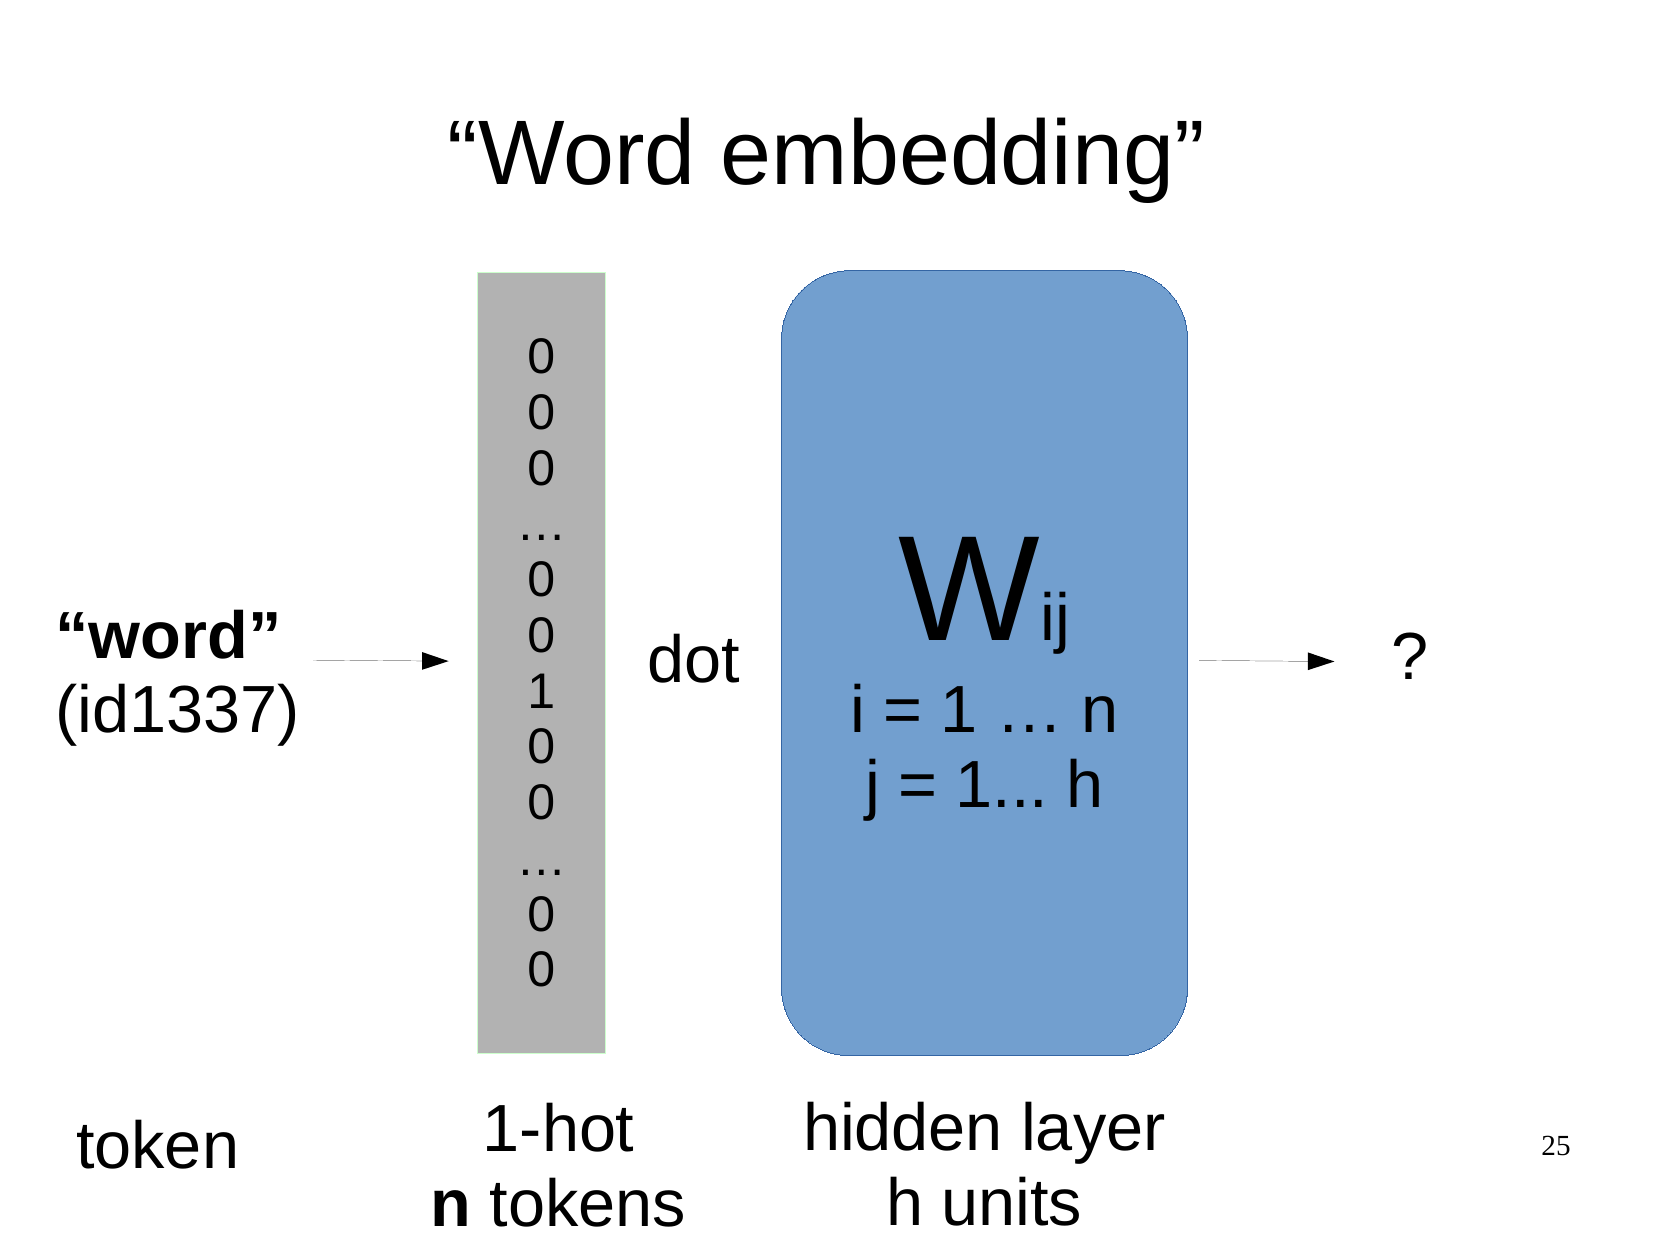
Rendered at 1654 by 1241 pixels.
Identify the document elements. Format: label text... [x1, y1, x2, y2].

text_box 0 0 0 … 0 0 1 0 0 … 0 0 [477, 272, 606, 1054]
text_box “word” (id1337) [40, 590, 361, 755]
title “Word embedding” [82, 49, 1571, 257]
text_box token [61, 1101, 261, 1206]
text_box hidden layer h units [666, 1082, 1303, 1241]
text_box Wij i = 1 … n j = 1... h [781, 270, 1188, 1056]
text_box ? [1376, 611, 1499, 702]
text_box dot [633, 614, 876, 705]
text_box 1-hot n tokens [380, 1083, 666, 1241]
